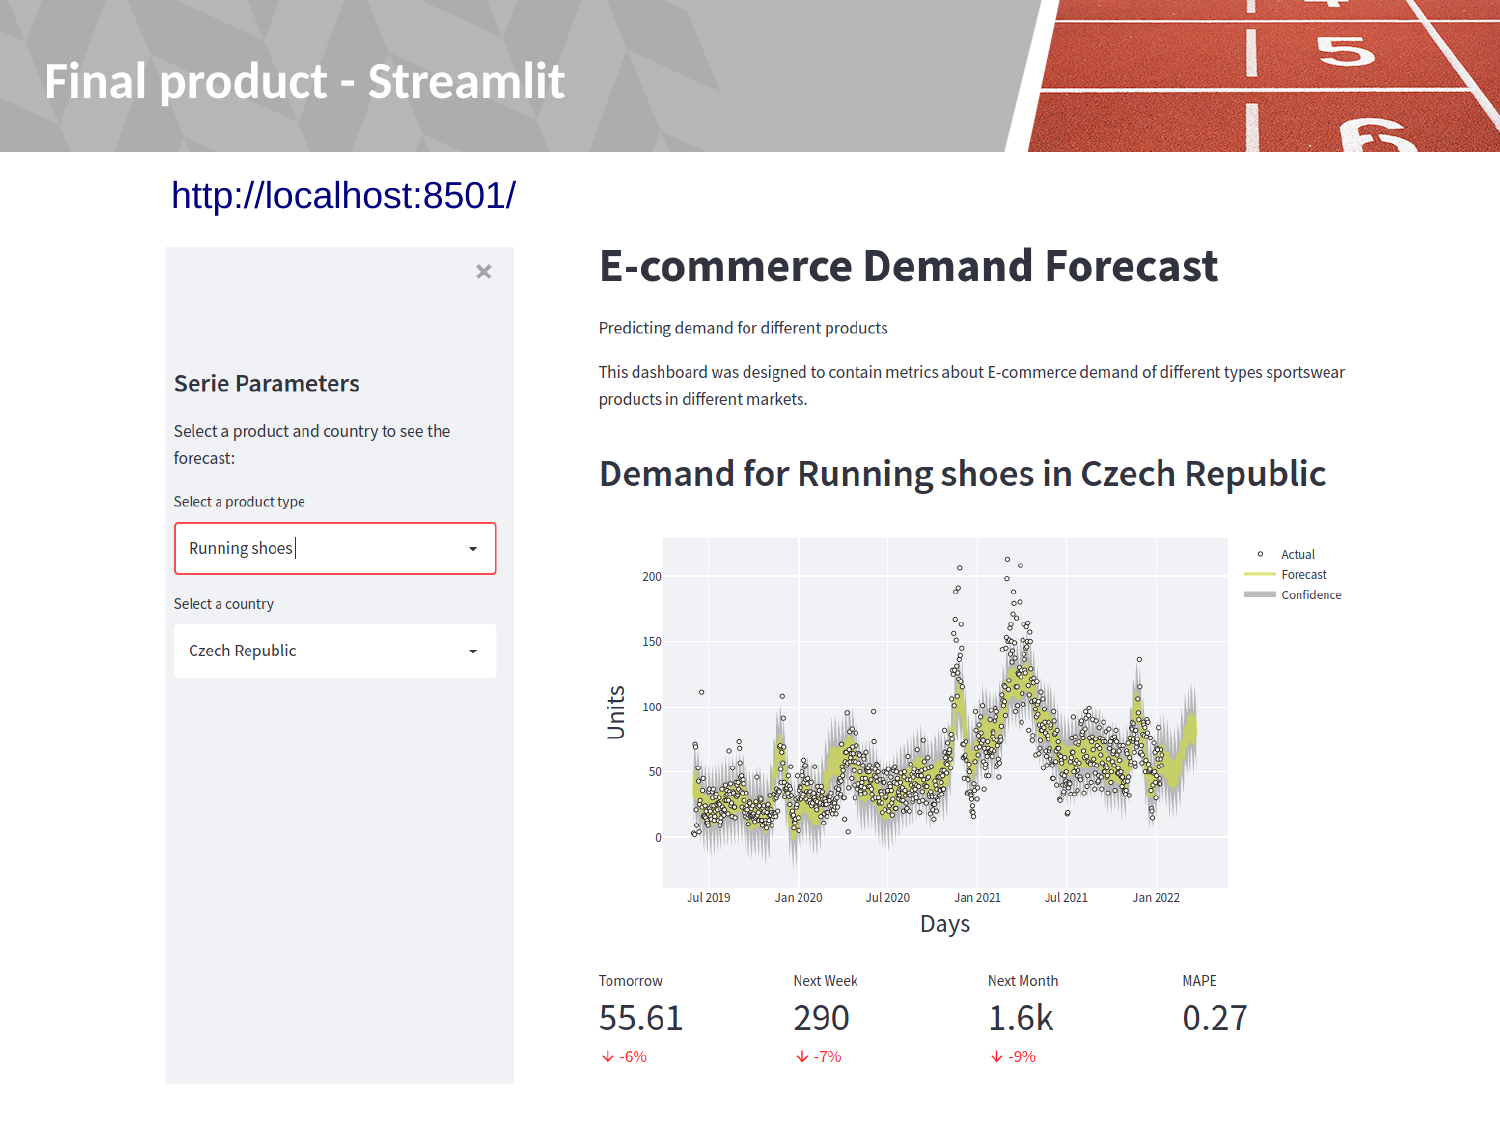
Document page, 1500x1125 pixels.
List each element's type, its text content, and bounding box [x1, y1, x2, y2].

title Final product - Streamlit [29, 11, 1287, 143]
picture [0, 0, 1500, 1125]
text_box http://localhost:8501/ [156, 167, 532, 267]
